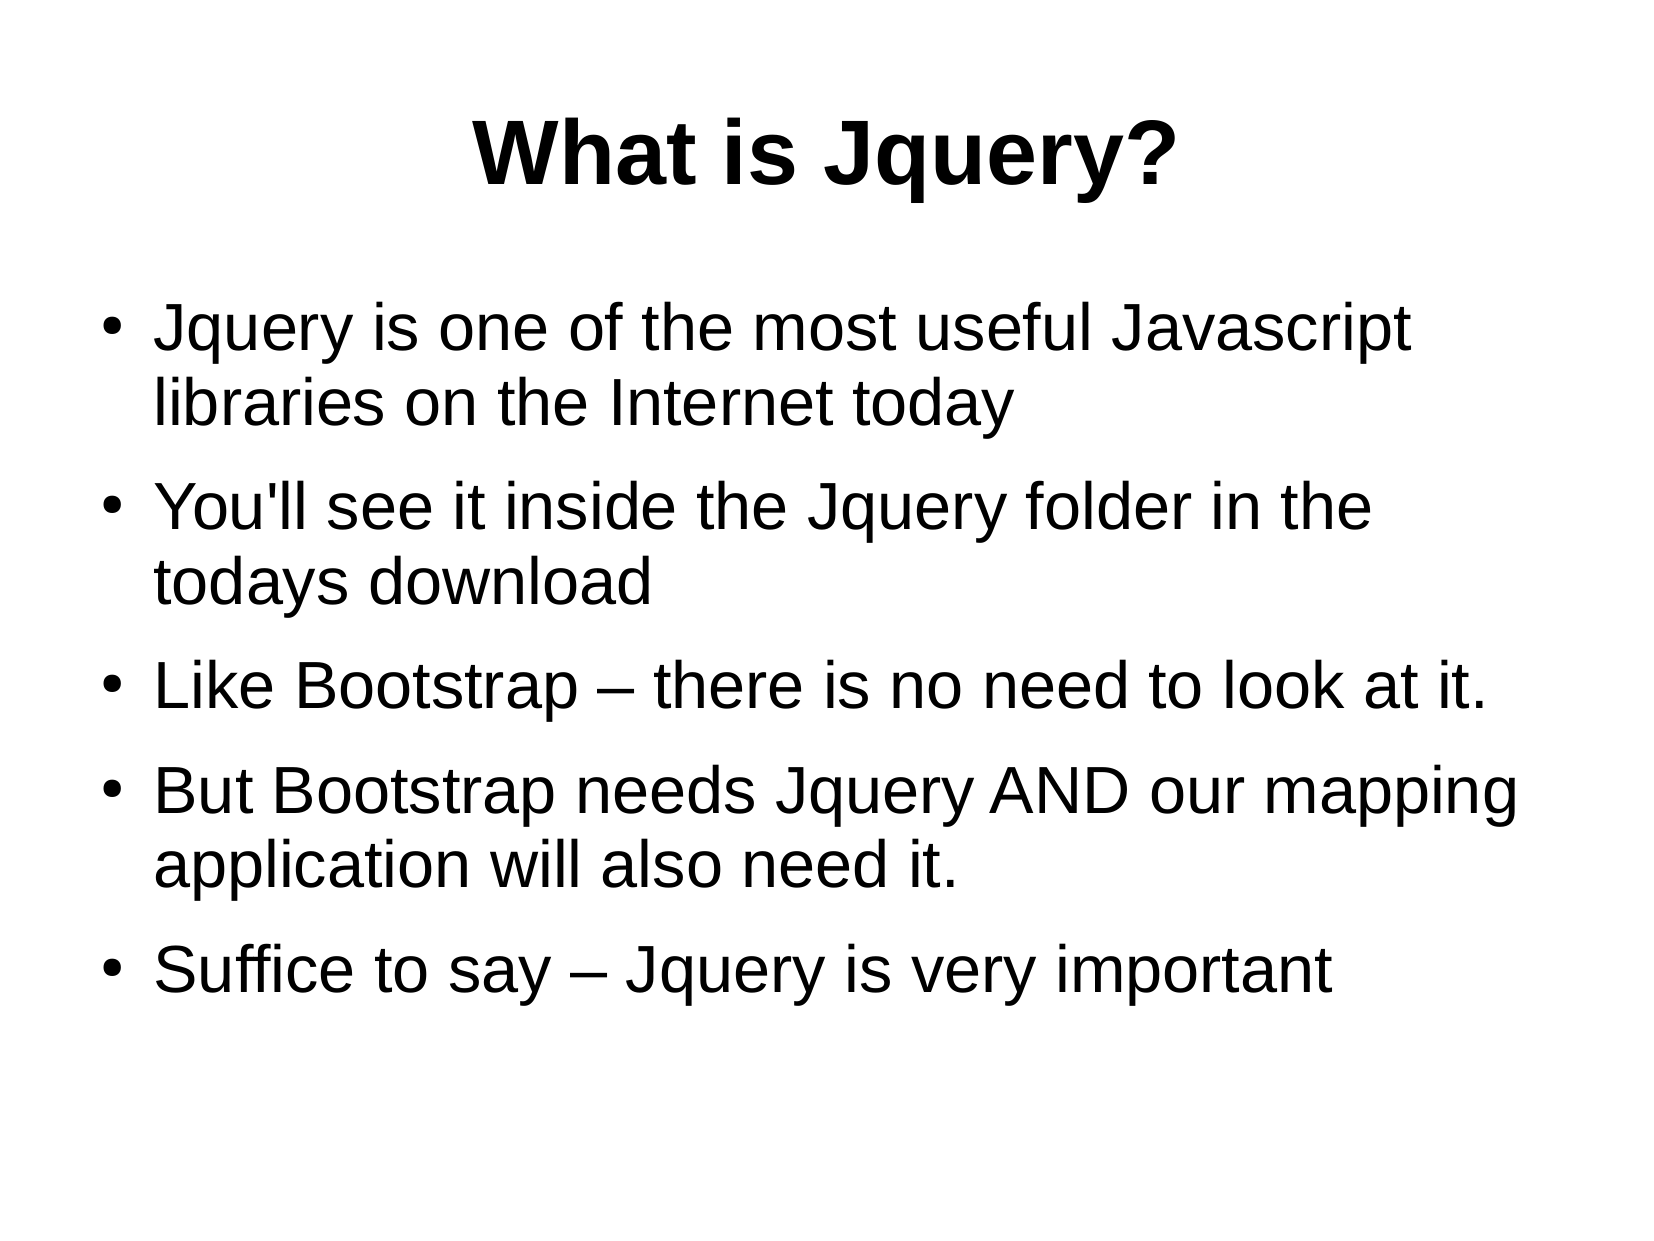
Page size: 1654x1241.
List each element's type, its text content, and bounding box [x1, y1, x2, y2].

list Jquery is one of the most useful Javascript libraries on the Internet today You'll see it inside the Jquery folder in the todays download Like Bootstrap – there is no need to look at it. But Bootstrap needs Jquery AND our mapping application will also need it. Suffice to say – Jquery is very important [82, 290, 1571, 1170]
title What is Jquery? [82, 49, 1571, 257]
